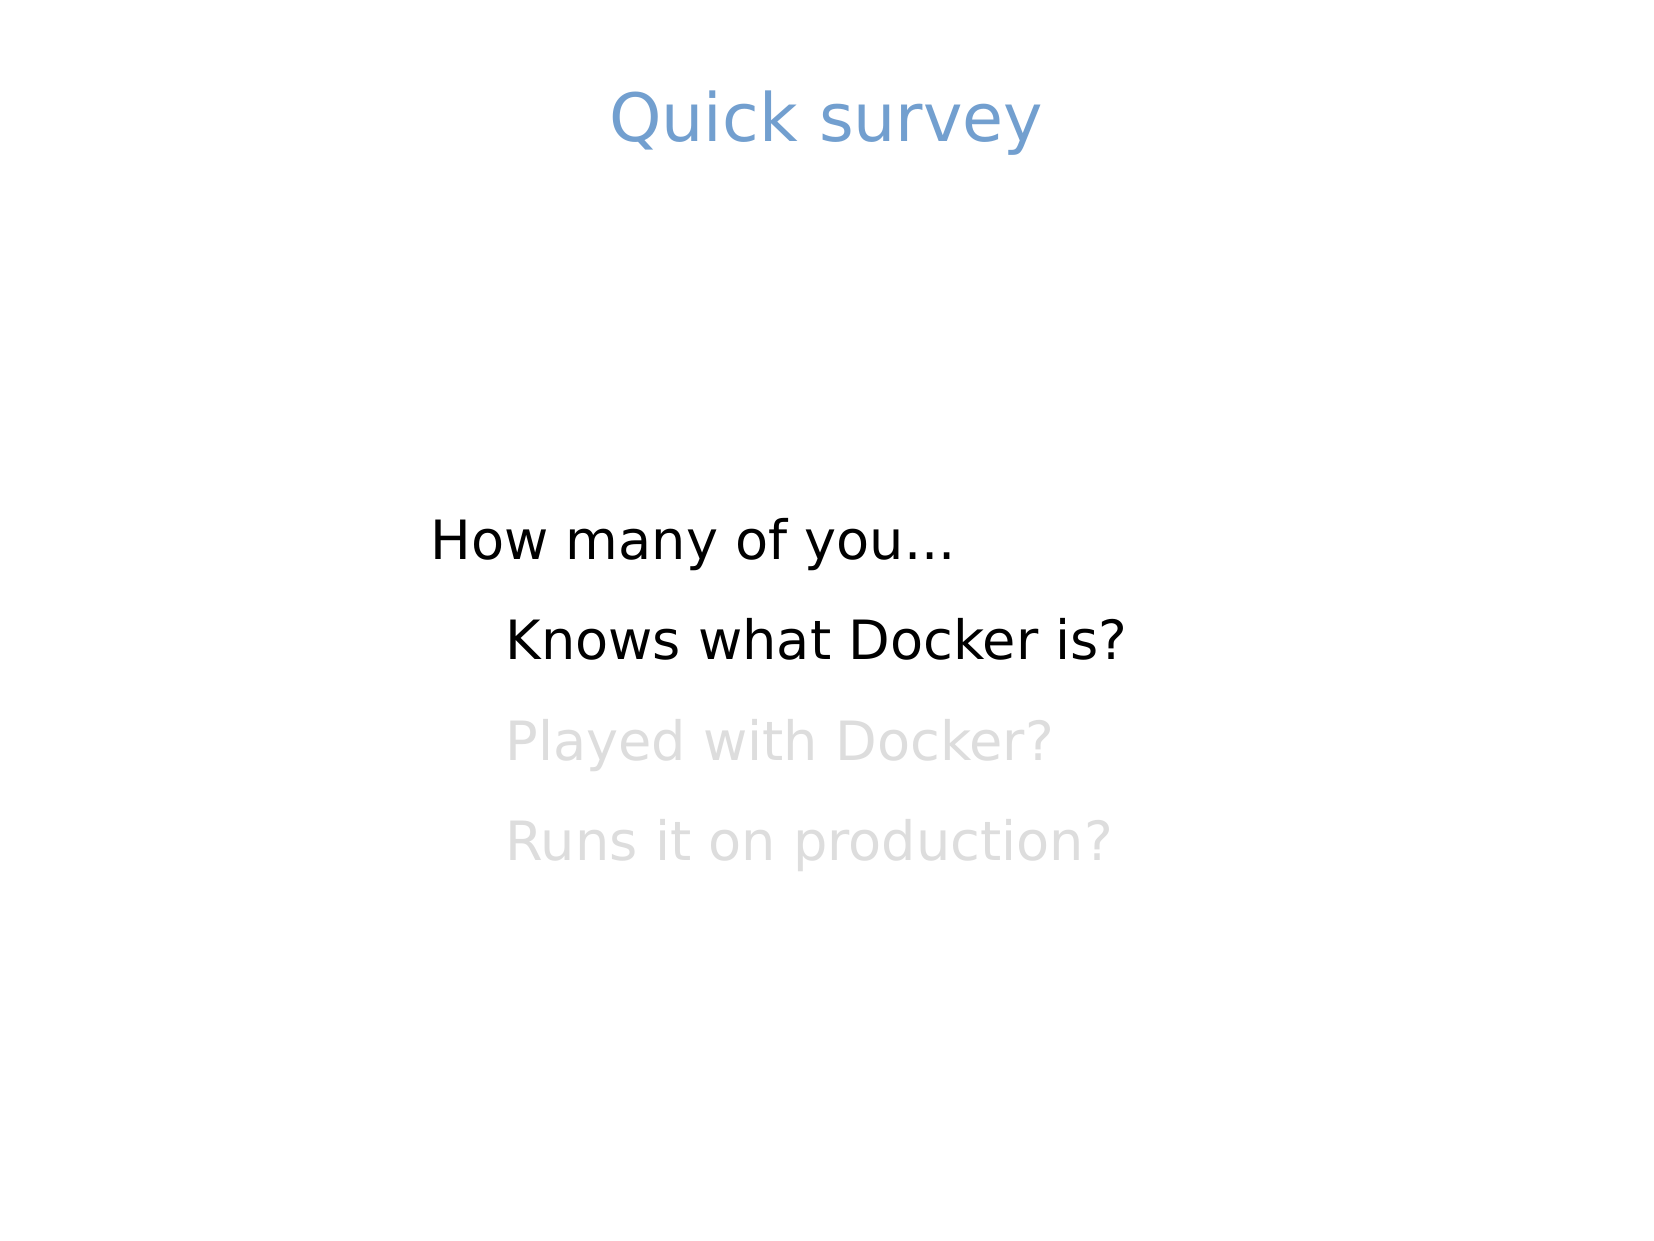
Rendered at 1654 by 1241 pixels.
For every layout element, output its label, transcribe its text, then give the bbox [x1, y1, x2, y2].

text_box Quick survey [594, 72, 1059, 166]
text_box How many of you... Knows what Docker is? Played with Docker? Runs it on production? [415, 470, 1181, 850]
